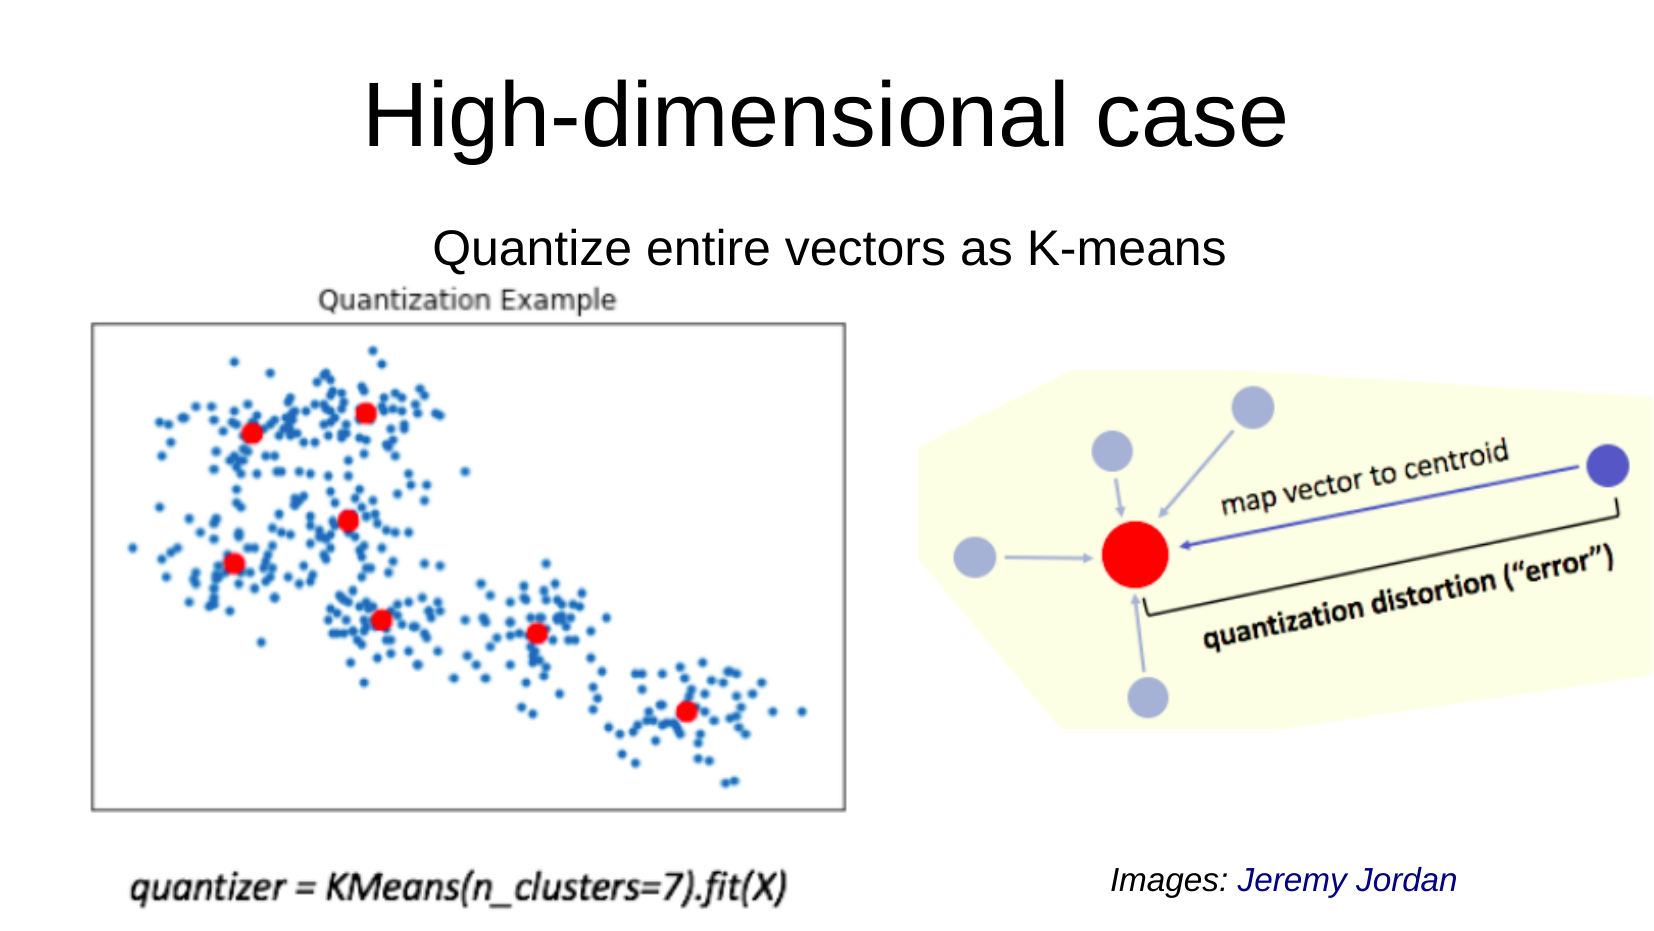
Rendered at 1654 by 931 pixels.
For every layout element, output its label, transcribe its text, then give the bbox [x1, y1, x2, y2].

text_box Images: Jeremy Jordan [1016, 824, 1552, 931]
picture [918, 370, 1654, 729]
picture [73, 278, 863, 919]
title High-dimensional case [82, 37, 1571, 193]
subtitle Quantize entire vectors as K-means [260, 192, 1400, 305]
